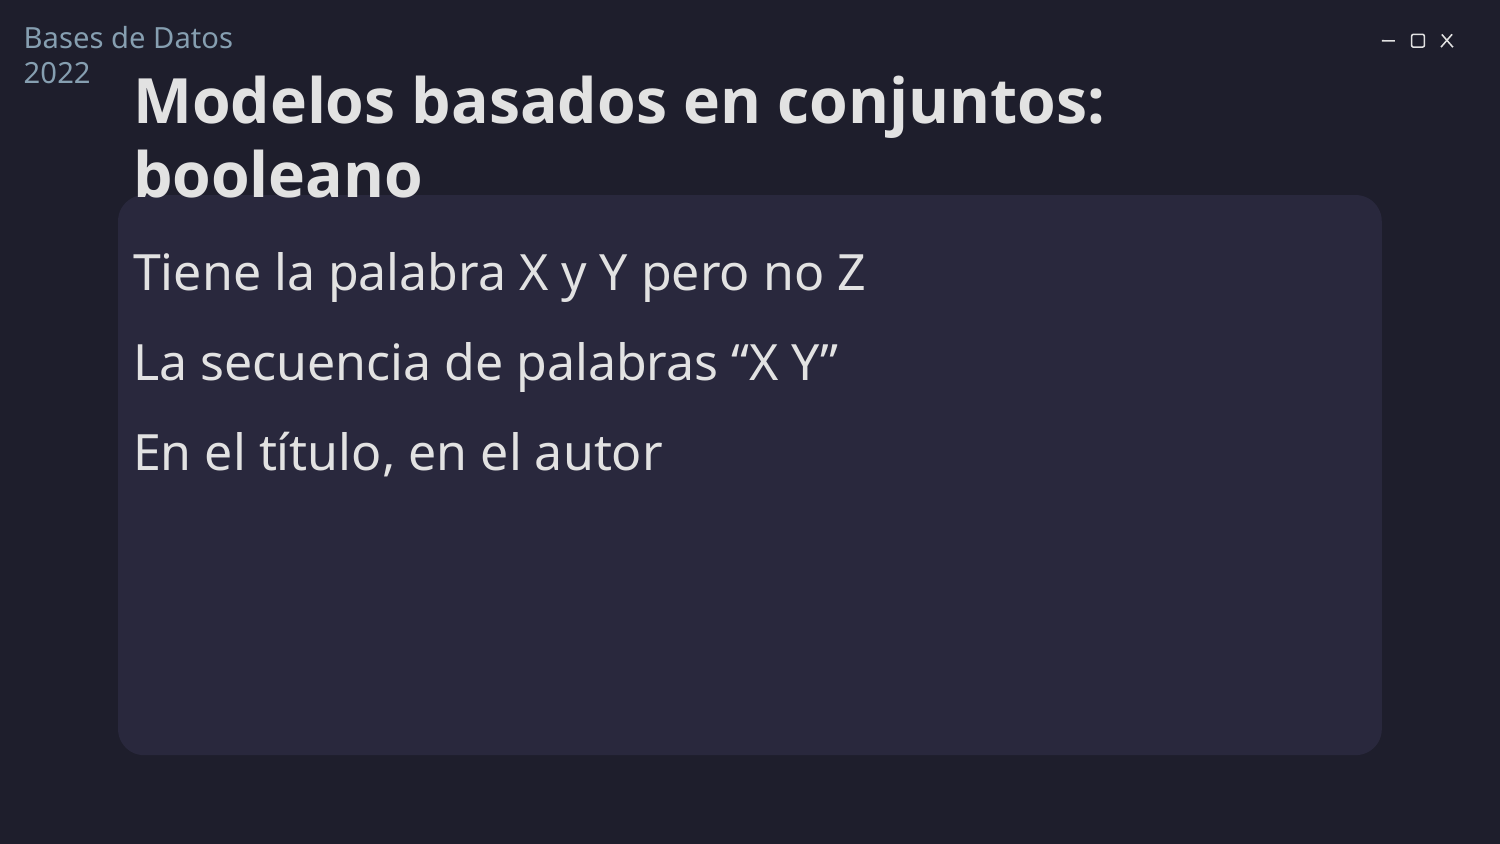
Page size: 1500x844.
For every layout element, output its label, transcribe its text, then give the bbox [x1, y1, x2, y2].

list Tiene la palabra X y Y pero no Z La secuencia de palabras “X Y” En el título, en el autor [118, 195, 1382, 750]
title Modelos basados en conjuntos: booleano [118, 88, 1382, 183]
